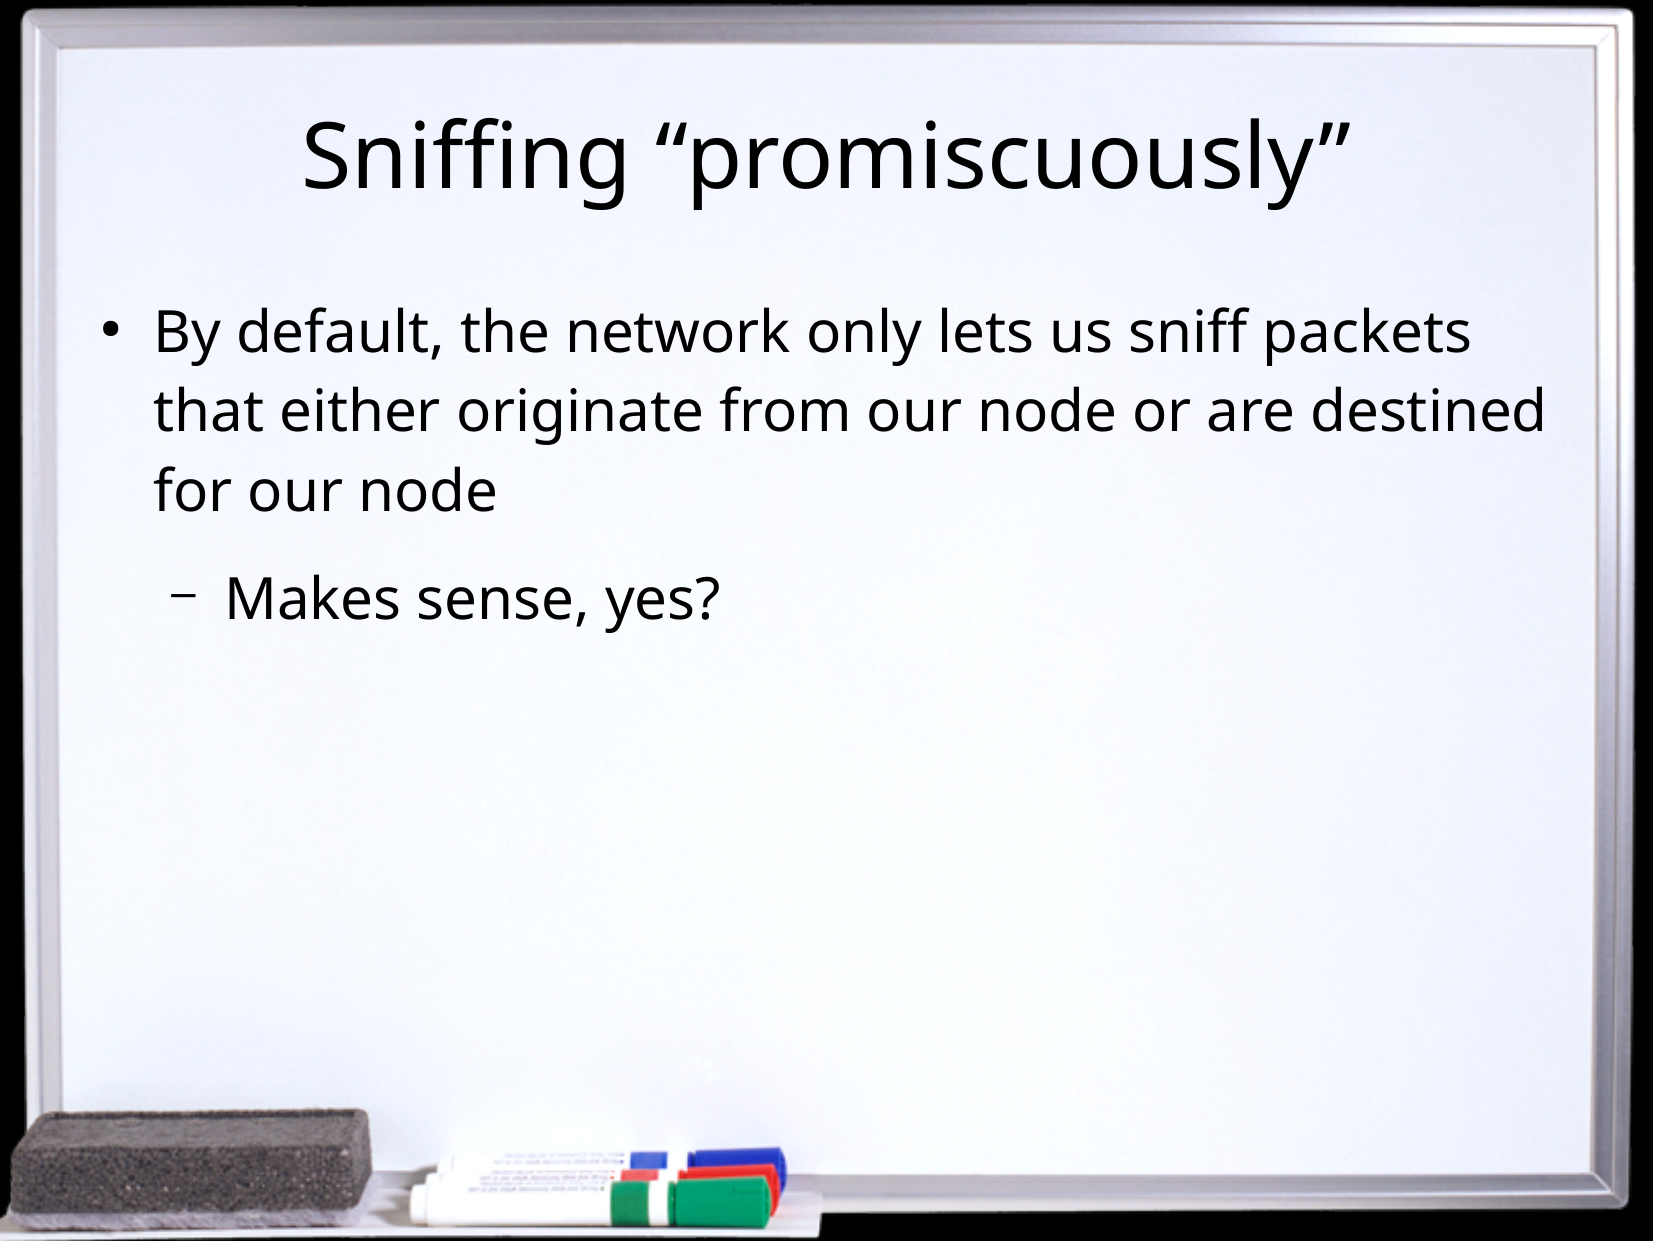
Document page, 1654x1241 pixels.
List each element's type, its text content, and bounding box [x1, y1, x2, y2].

list By default, the network only lets us sniff packets that either originate from our node or are destined for our node Makes sense, yes? [82, 290, 1571, 1109]
title Sniffing “promiscuously” [82, 49, 1571, 257]
picture [0, 0, 1654, 1241]
